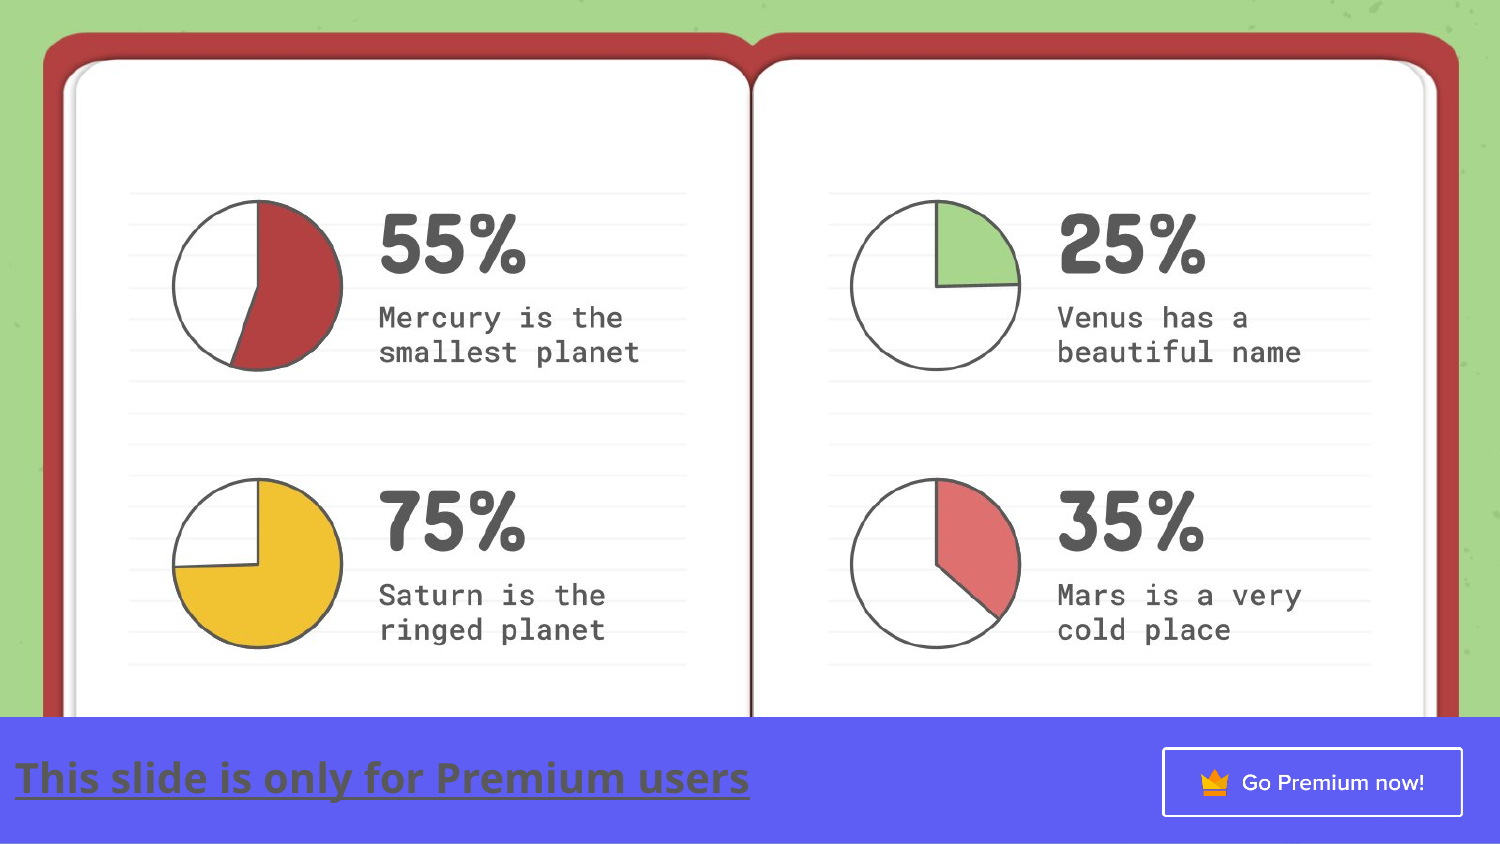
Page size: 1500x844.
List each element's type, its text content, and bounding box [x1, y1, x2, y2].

picture [0, 0, 1500, 717]
picture [1162, 747, 1463, 817]
text_box This slide is only for Premium users [0, 717, 1500, 844]
